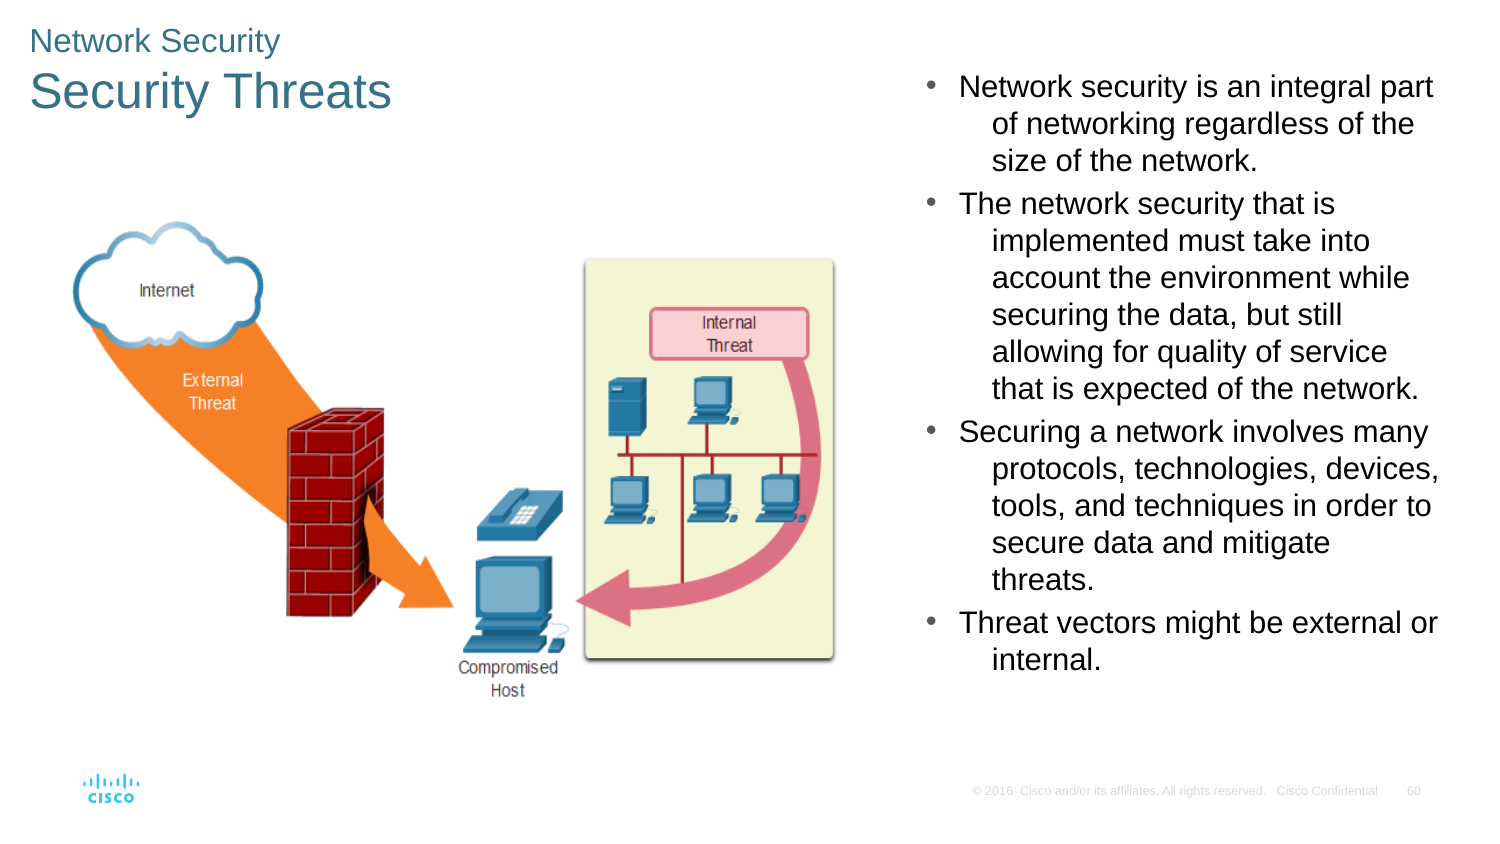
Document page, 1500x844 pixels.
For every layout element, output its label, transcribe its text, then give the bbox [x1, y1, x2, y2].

title Network Security Security Threats [14, 6, 855, 132]
list Network security is an integral part of networking regardless of the size of the network. The network security that is implemented must take into account the environment while securing the data, but still allowing for quality of service that is expected of the network. Securing a network involves many protocols, technologies, devices, tools, and techniques in order to secure data and mitigate threats. Threat vectors might be external or internal. [867, 59, 1470, 685]
picture [56, 216, 855, 707]
